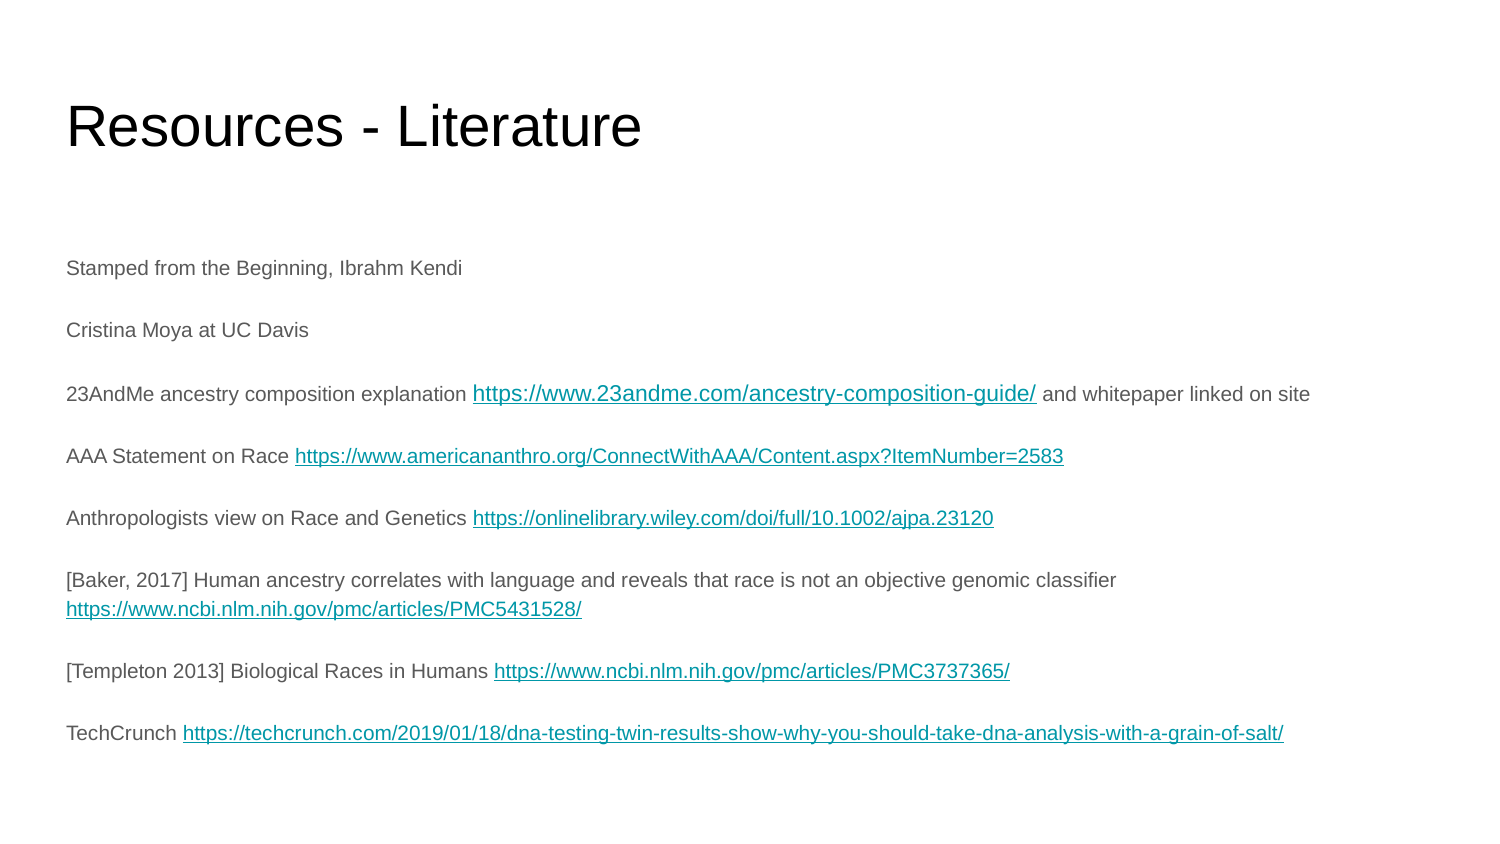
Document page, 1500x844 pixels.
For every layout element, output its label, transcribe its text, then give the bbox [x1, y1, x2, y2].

list Stamped from the Beginning, Ibrahm Kendi Cristina Moya at UC Davis 23AndMe ancestry composition explanation https://www.23andme.com/ancestry-composition-guide/ and whitepaper linked on site AAA Statement on Race https://www.americananthro.org/ConnectWithAAA/Content.aspx?ItemNumber=2583 Anthropologists view on Race and Genetics https://onlinelibrary.wiley.com/doi/full/10.1002/ajpa.23120 [Baker, 2017] Human ancestry correlates with language and reveals that race is not an objective genomic classifier https://www.ncbi.nlm.nih.gov/pmc/articles/PMC5431528/ [Templeton 2013] Biological Races in Humans https://www.ncbi.nlm.nih.gov/pmc/articles/PMC3737365/ TechCrunch https://techcrunch.com/2019/01/18/dna-testing-twin-results-show-why-you-should-take-dna-analysis-with-a-grain-of-salt/ [51, 235, 1449, 796]
title Resources - Literature [51, 72, 1449, 167]
